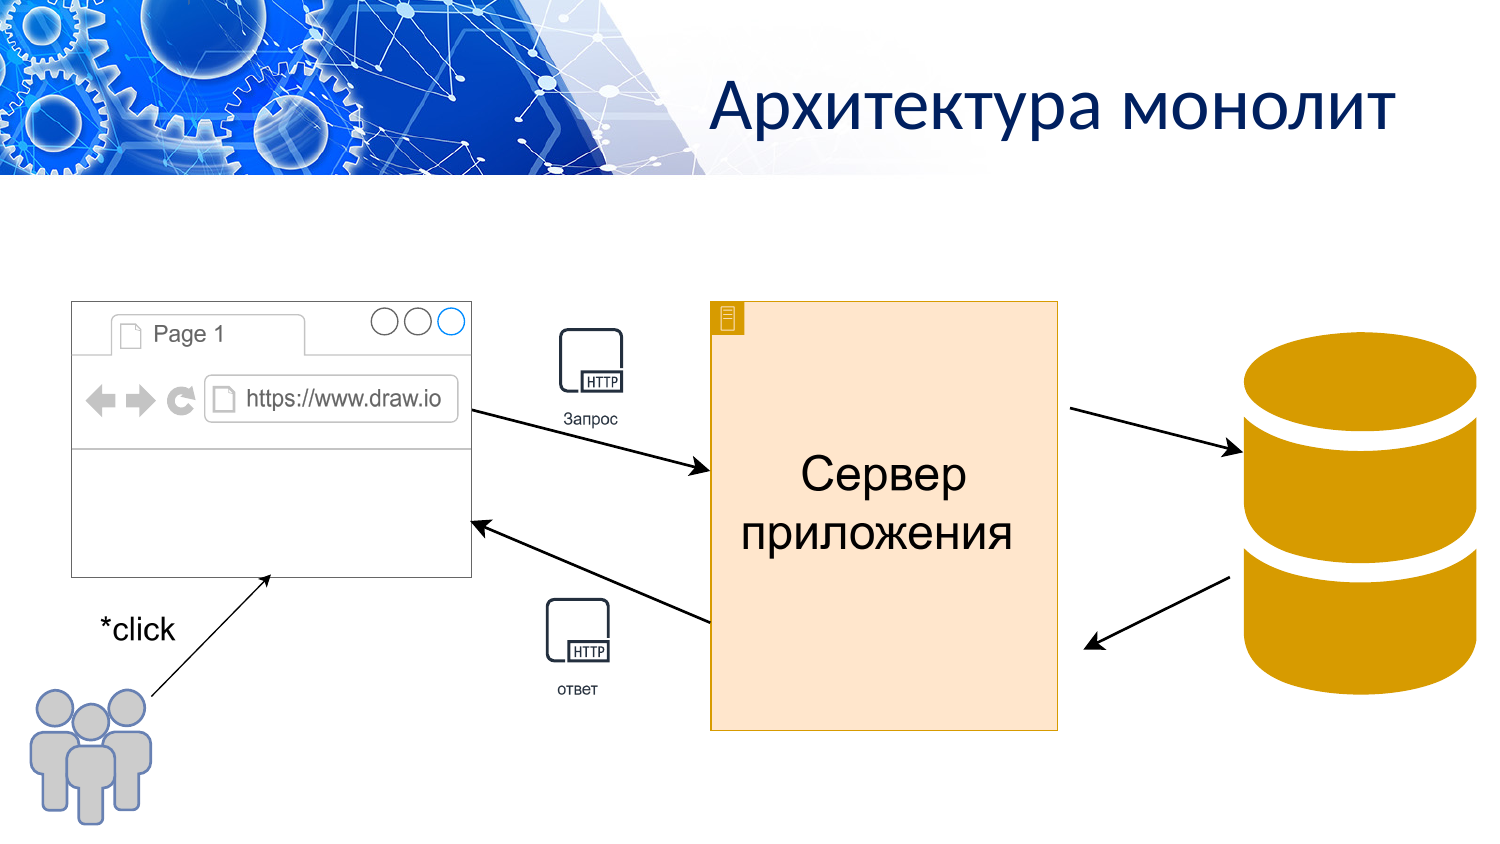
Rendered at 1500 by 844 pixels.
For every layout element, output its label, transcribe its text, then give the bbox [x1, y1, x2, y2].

title Архитектура монолит [73, 36, 1429, 162]
picture [0, 0, 1500, 844]
